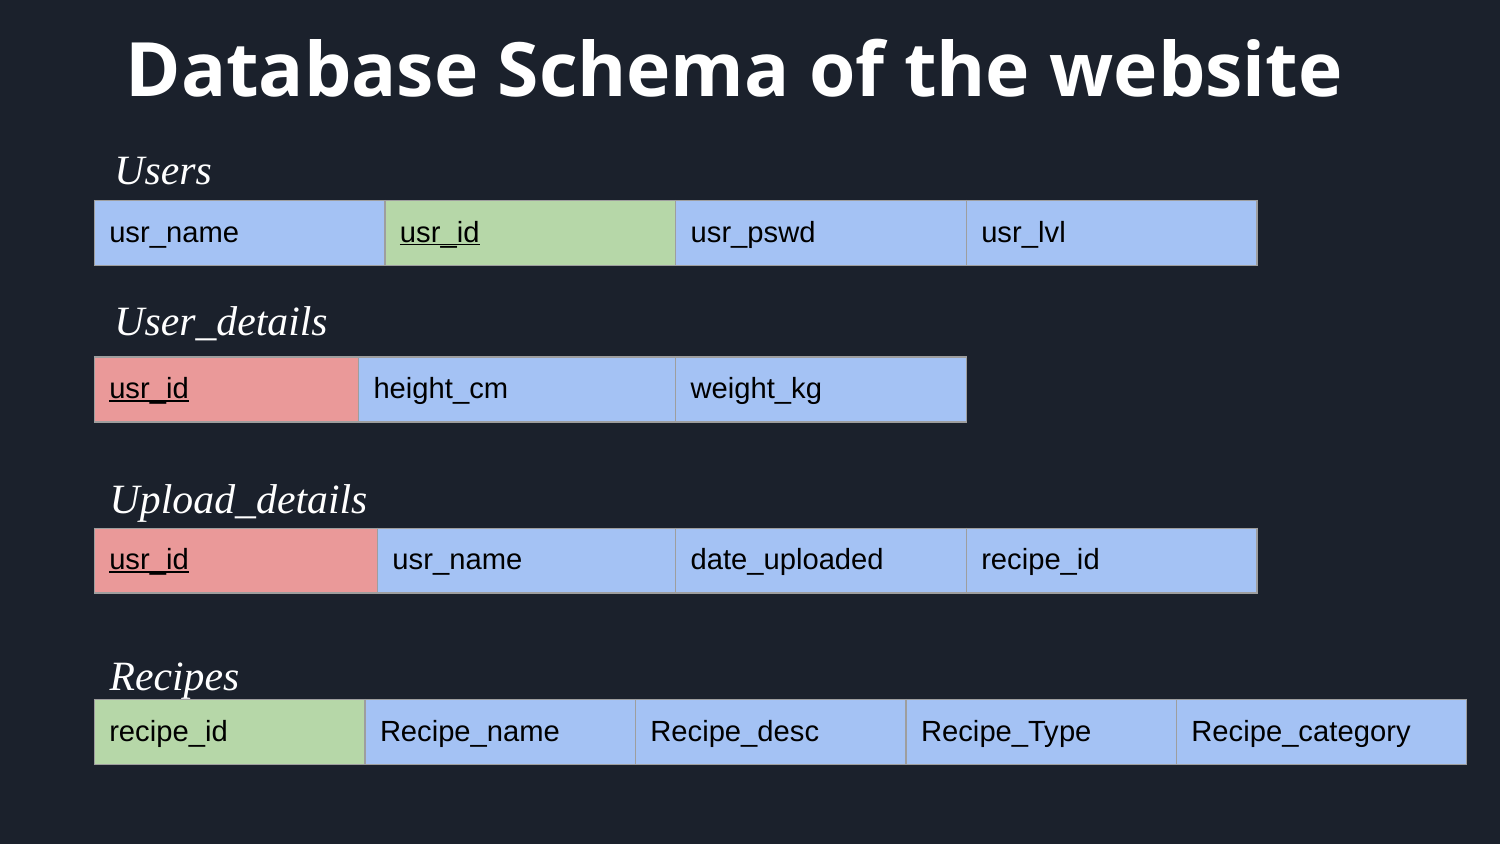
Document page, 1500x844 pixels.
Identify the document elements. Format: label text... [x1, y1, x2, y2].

table_header height_cm [359, 358, 675, 421]
text_box Users [99, 127, 443, 208]
table_header weight_kg [676, 358, 966, 421]
text_box User_details [99, 279, 443, 360]
text_box Database Schema of the website [78, 6, 1391, 127]
table_header Recipe_category [1177, 700, 1466, 764]
table_header usr_name [95, 201, 384, 265]
table_header recipe_id [95, 700, 364, 764]
table_header date_uploaded [676, 529, 966, 592]
table_header usr_id [95, 358, 358, 421]
table_header usr_pswd [676, 201, 966, 265]
table_header usr_id [386, 201, 675, 265]
table_header Recipe_desc [636, 700, 905, 764]
text_box Recipes [188, 673, 199, 689]
table_header usr_name [378, 529, 675, 592]
table_header Recipe_name [366, 700, 635, 764]
text_box Recipes [94, 633, 438, 699]
table_header Recipe_Type [907, 700, 1176, 764]
text_box Upload_details [94, 456, 438, 537]
table_header recipe_id [967, 529, 1256, 592]
table_header usr_lvl [967, 201, 1256, 265]
table_header usr_id [95, 537, 377, 592]
